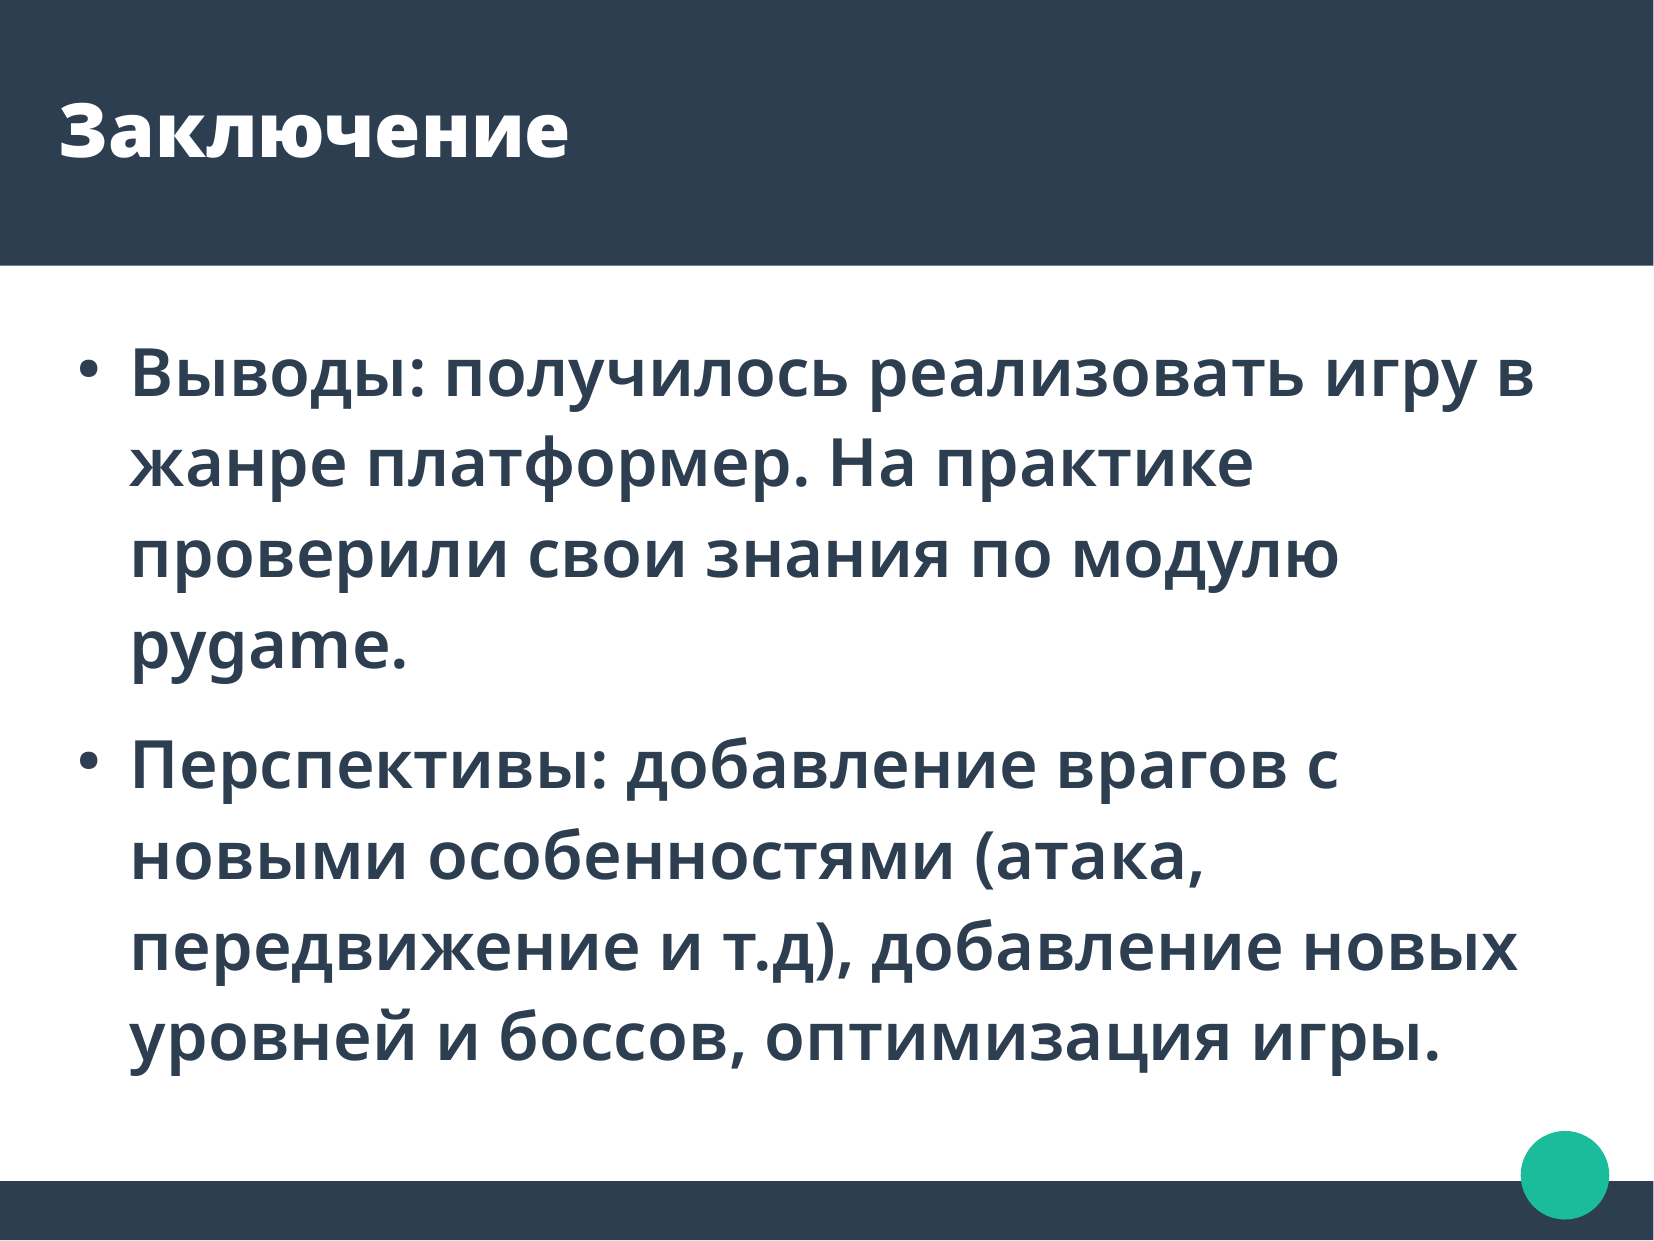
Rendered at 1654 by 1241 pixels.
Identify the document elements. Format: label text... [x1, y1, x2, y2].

list Выводы: получилось реализовать игру в жанре платформер. На практике проверили свои знания по модулю pygame. Перспективы: добавление врагов с новыми особенностями (атака, передвижение и т.д), добавление новых уровней и боссов, оптимизация игры. [59, 324, 1595, 1152]
title Заключение [59, 49, 1595, 207]
